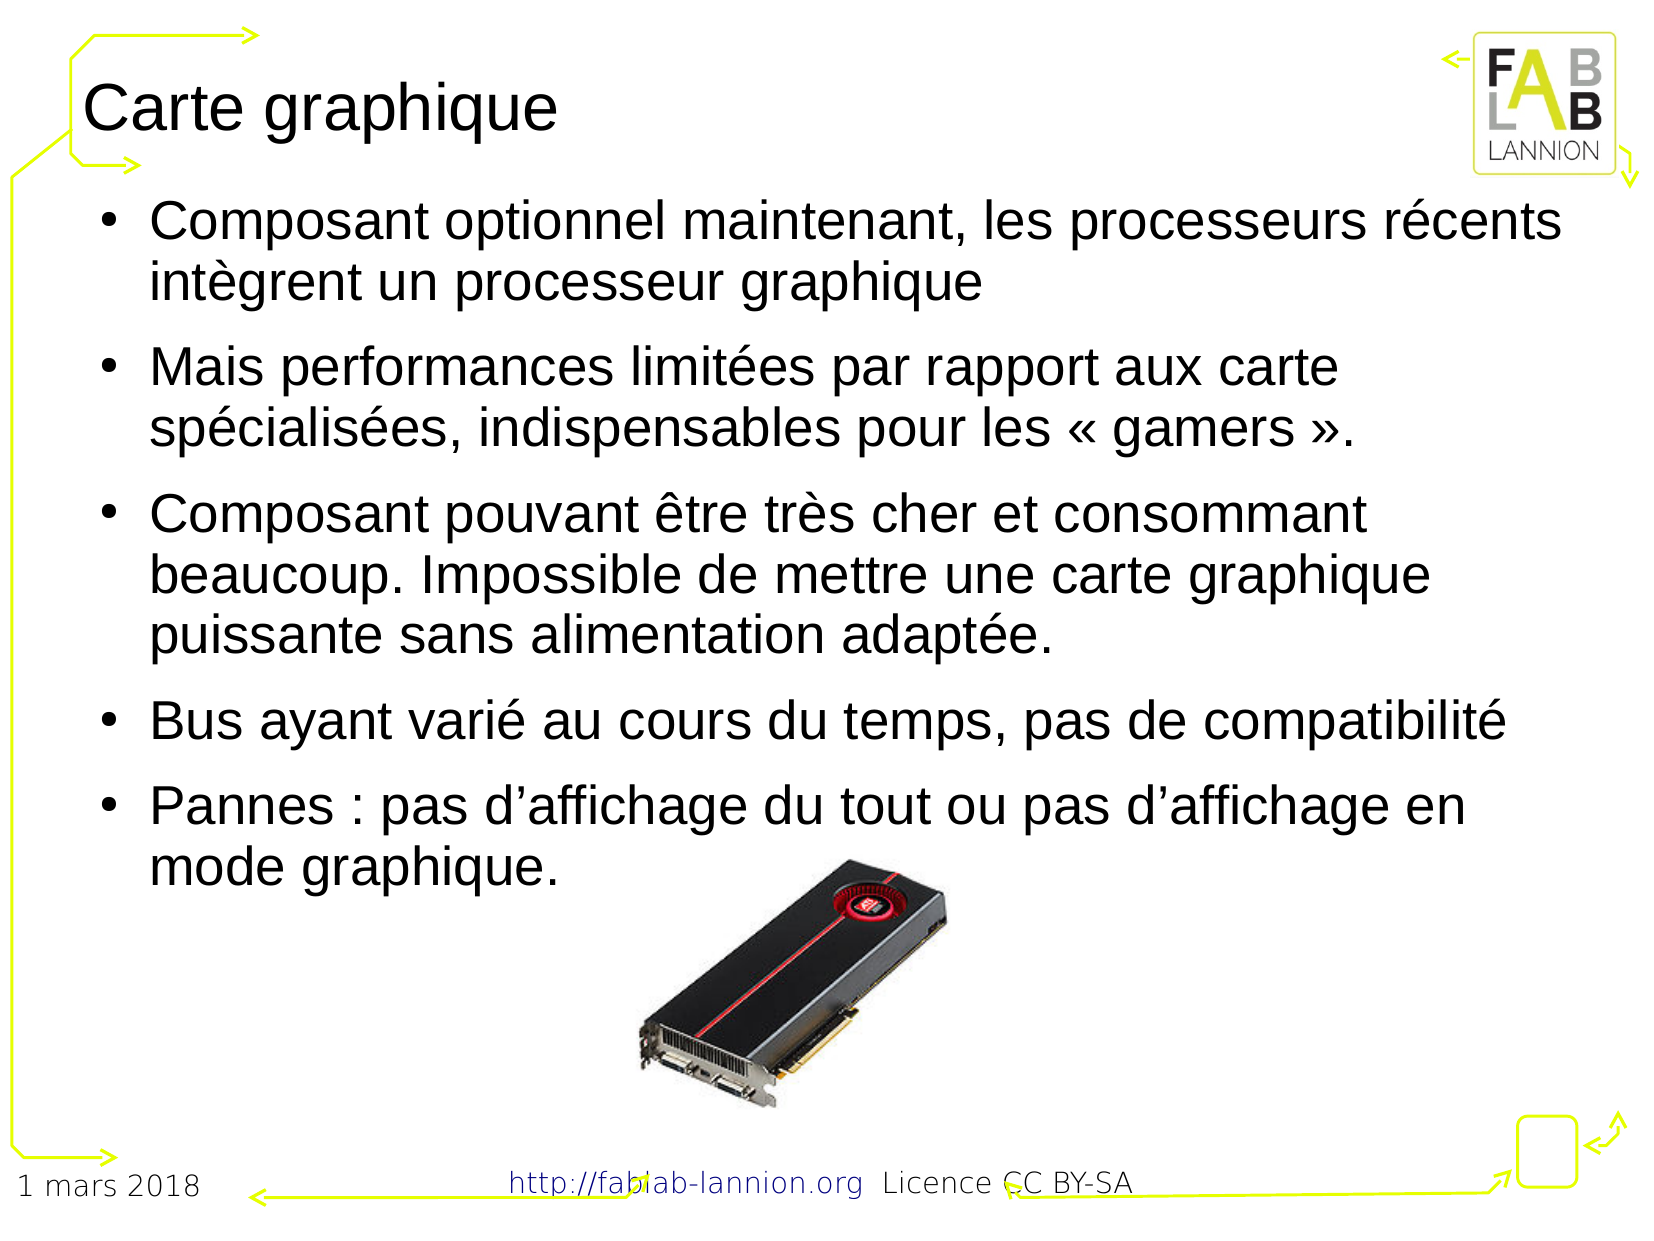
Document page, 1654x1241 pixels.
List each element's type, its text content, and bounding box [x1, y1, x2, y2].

picture [624, 847, 969, 1123]
title Carte graphique [82, 49, 1441, 166]
picture [1470, 29, 1619, 178]
list Composant optionnel maintenant, les processeurs récents intègrent un processeur graphique Mais performances limitées par rapport aux carte spécialisées, indispensables pour les « gamers ». Composant pouvant être très cher et consommant beaucoup. Impossible de mettre une carte graphique puissante sans alimentation adaptée. Bus ayant varié au cours du temps, pas de compatibilité Pannes : pas d’affichage du tout ou pas d’affichage en mode graphique. [82, 190, 1571, 910]
